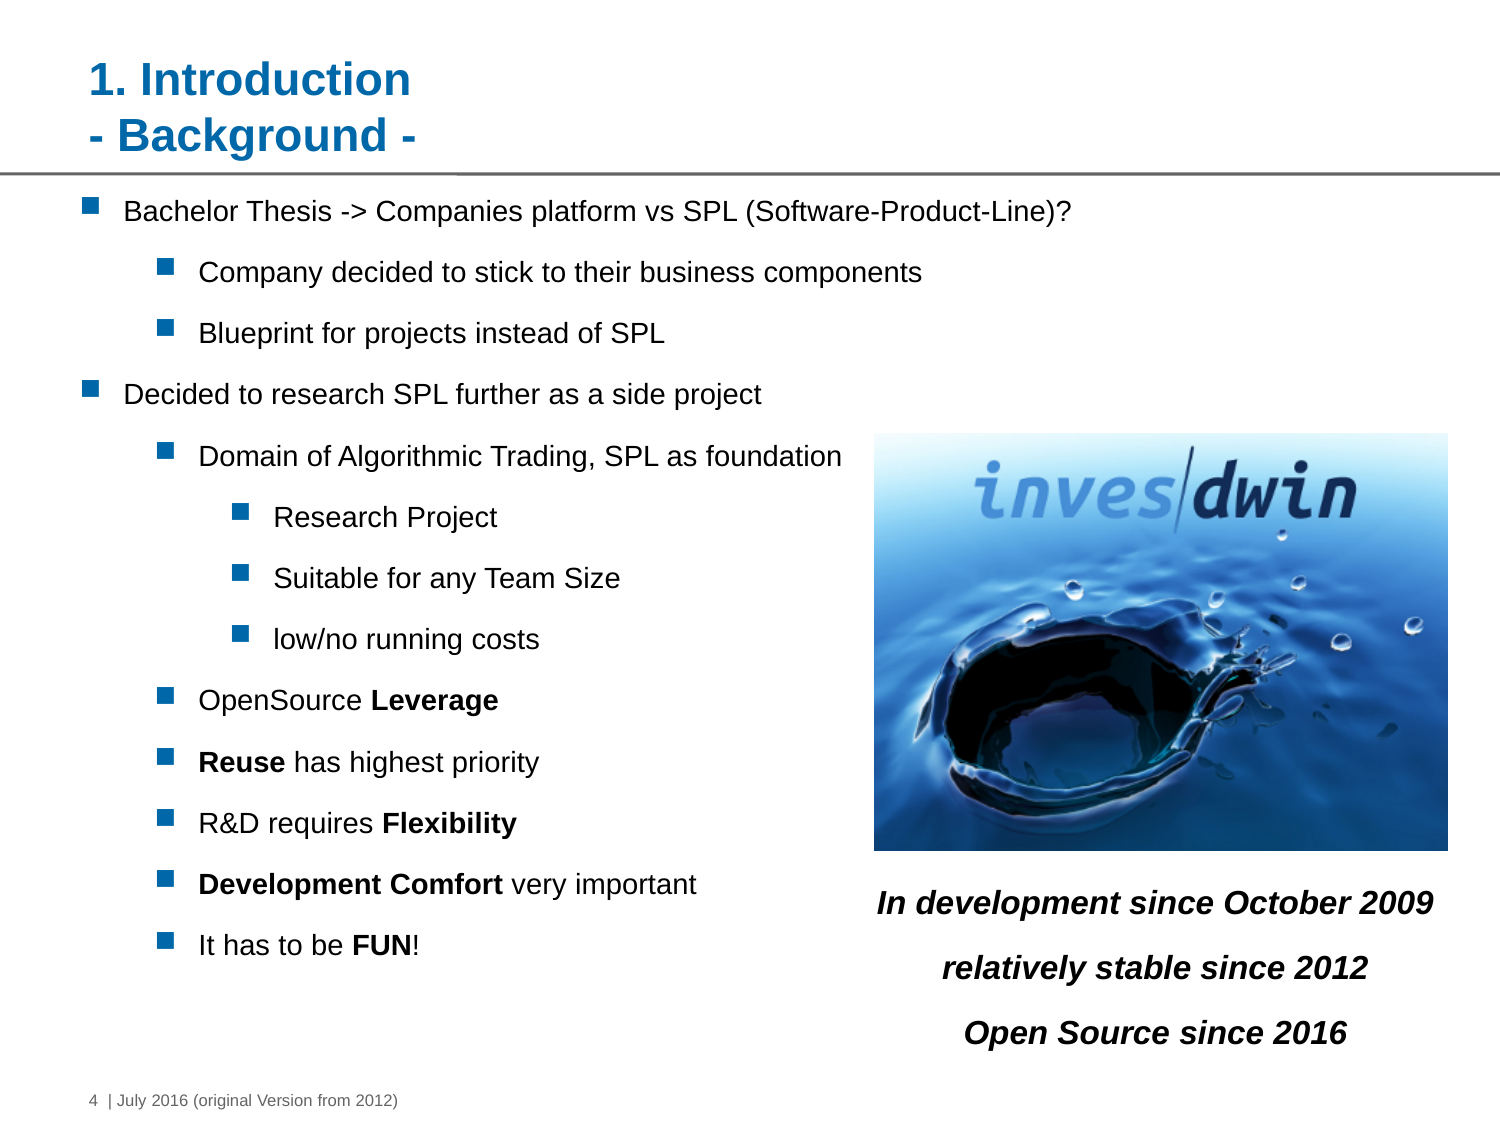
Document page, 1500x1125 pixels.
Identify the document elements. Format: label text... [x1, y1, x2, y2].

title 1. Introduction - Background - [0, 40, 1223, 168]
text_box In development since October 2009 relatively stable since 2012 Open Source since 2016 [862, 873, 1450, 1059]
picture [874, 433, 1448, 851]
text_box Bachelor Thesis -> Companies platform vs SPL (Software-Product-Line)? Company decided to stick to their business components Blueprint for projects instead of SPL Decided to research SPL further as a side project Domain of Algorithmic Trading, SPL as foundation Research Project Suitable for any Team Size low/no running costs OpenSource Leverage Reuse has highest priority R&D requires Flexibility Development Comfort very important It has to be FUN! [64, 184, 1400, 970]
